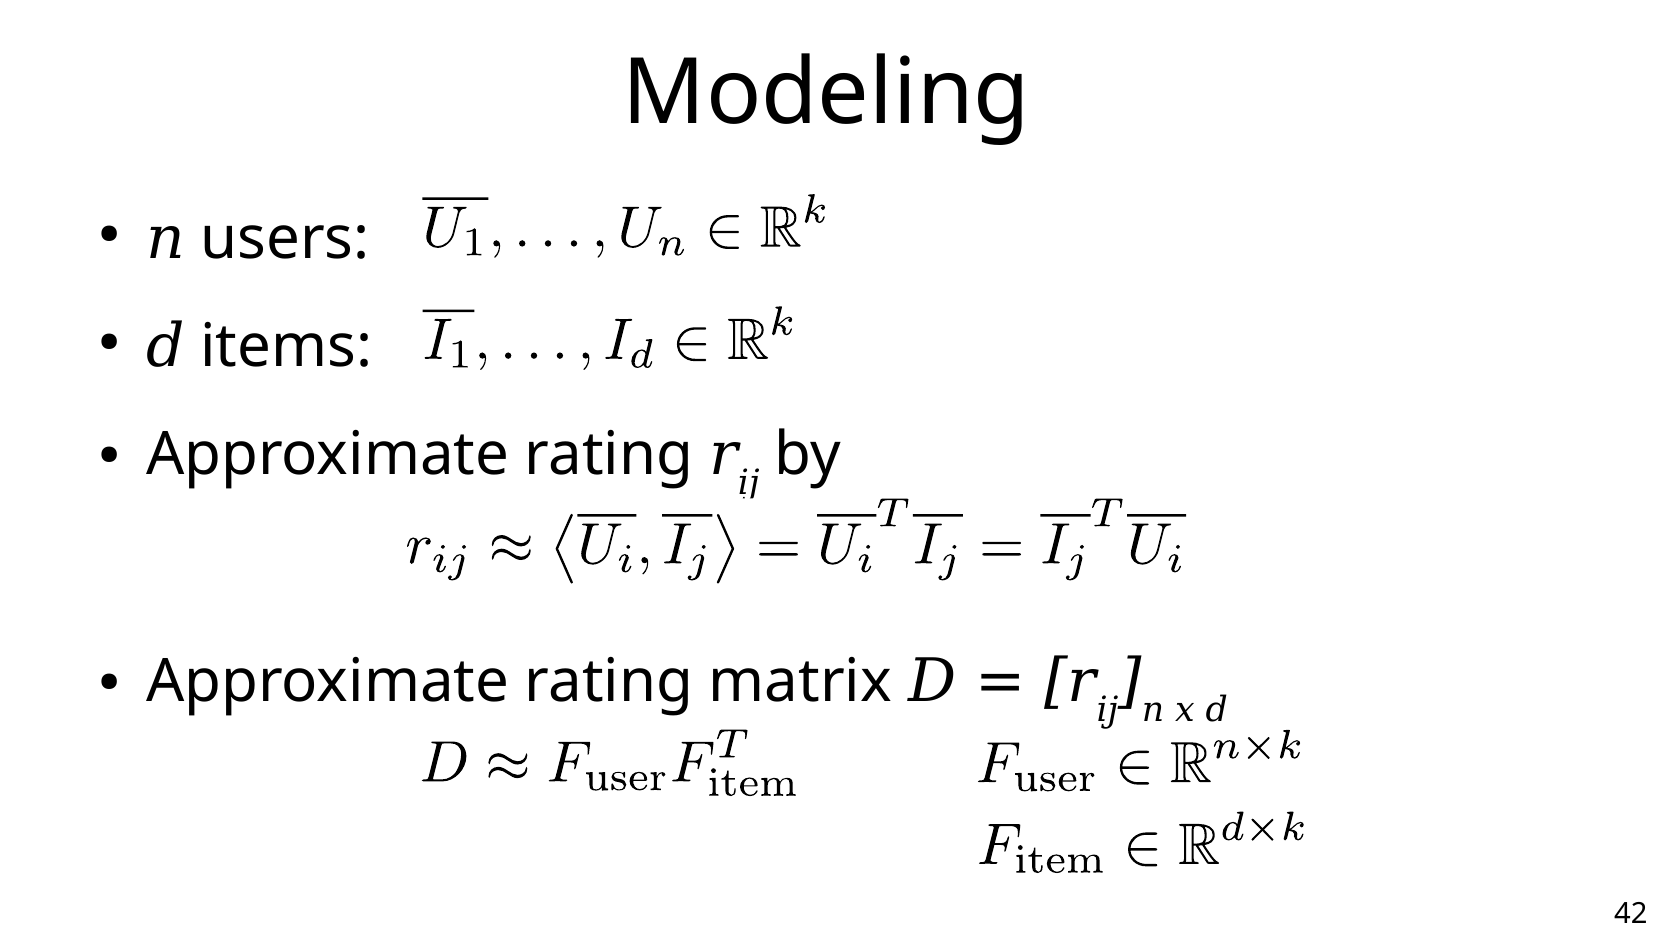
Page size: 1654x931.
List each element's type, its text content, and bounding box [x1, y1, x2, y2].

text_box [975, 729, 1303, 792]
list n users: d items: Approximate rating rij by Approximate rating matrix D = [rij]n x d [82, 193, 1571, 734]
title Modeling [82, 9, 1571, 166]
text_box [422, 194, 828, 258]
text_box [976, 811, 1307, 874]
text_box [422, 306, 795, 371]
text_box [405, 498, 1187, 584]
text_box [419, 729, 798, 797]
